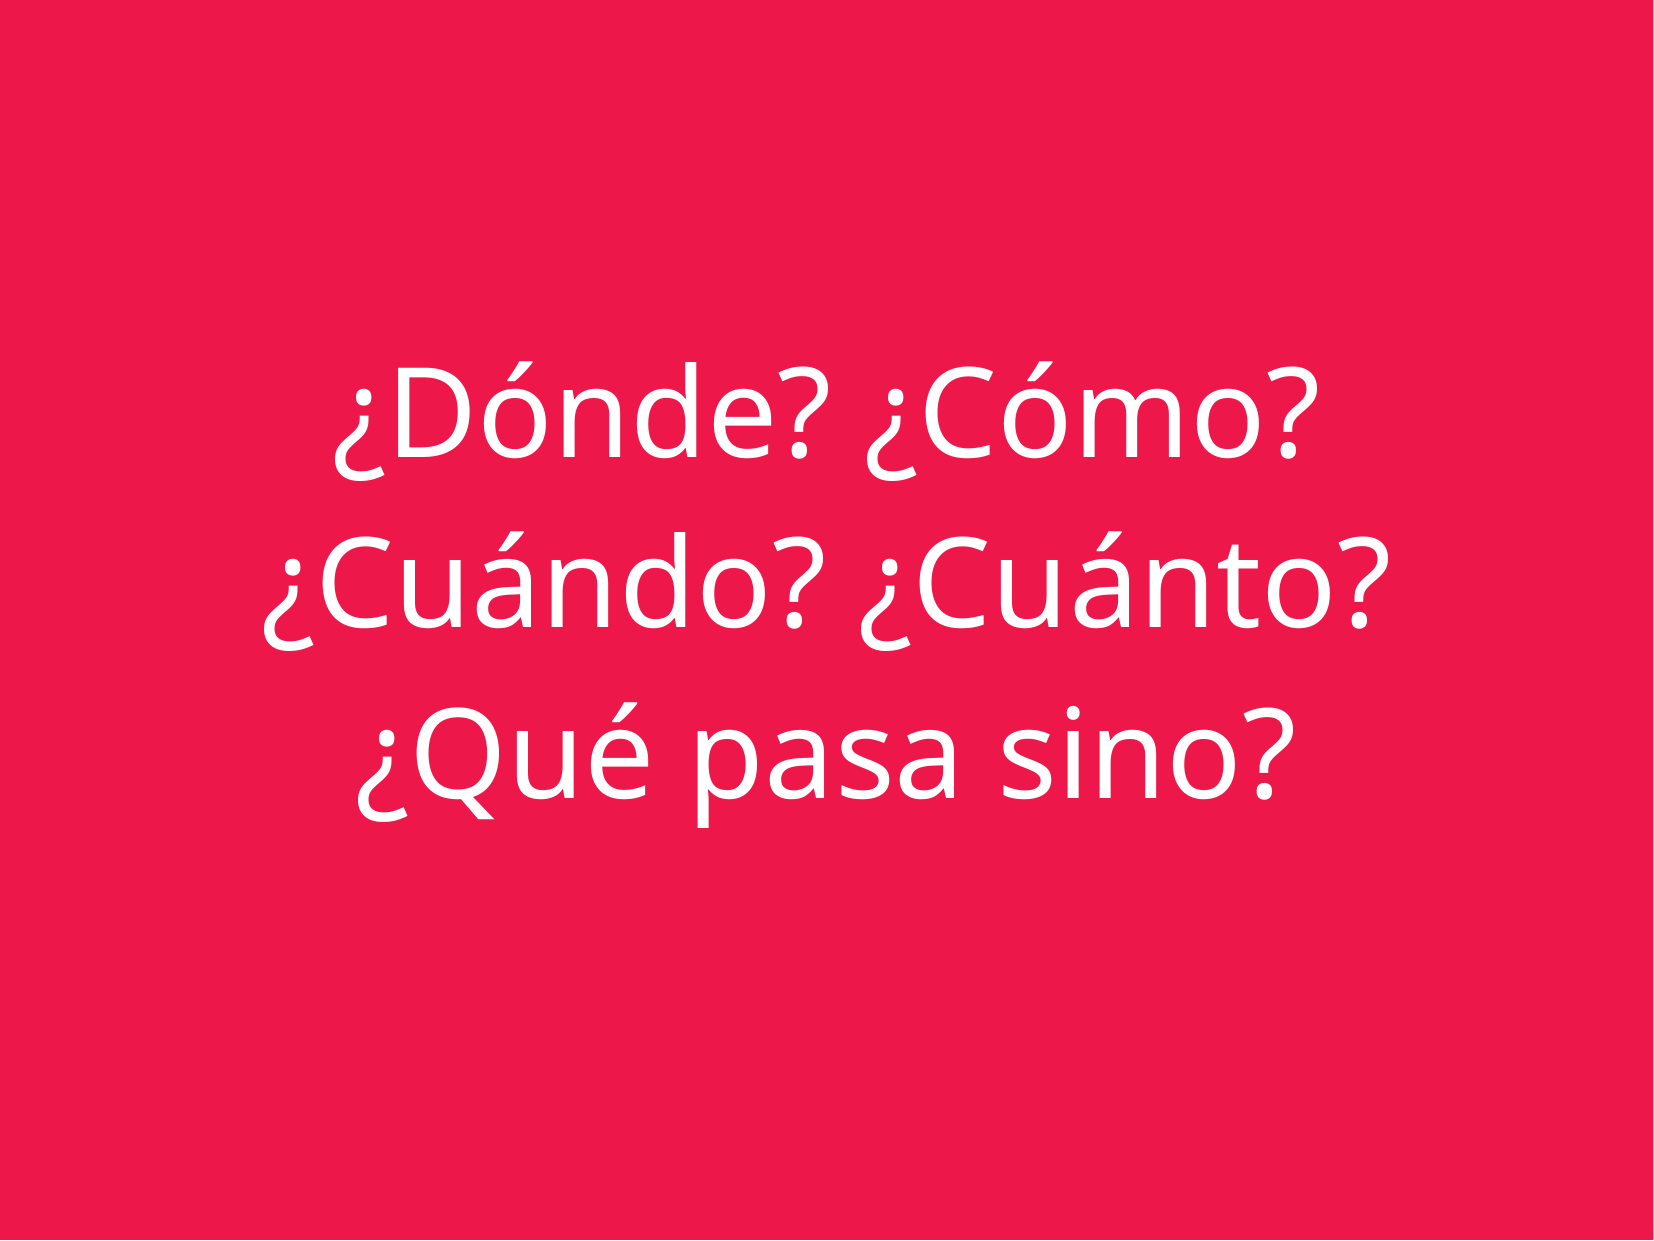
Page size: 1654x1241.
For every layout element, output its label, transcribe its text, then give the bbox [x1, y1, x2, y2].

subtitle ¿Dónde? ¿Cómo? ¿Cuándo? ¿Cuánto? ¿Qué pasa sino? [82, 56, 1571, 1102]
